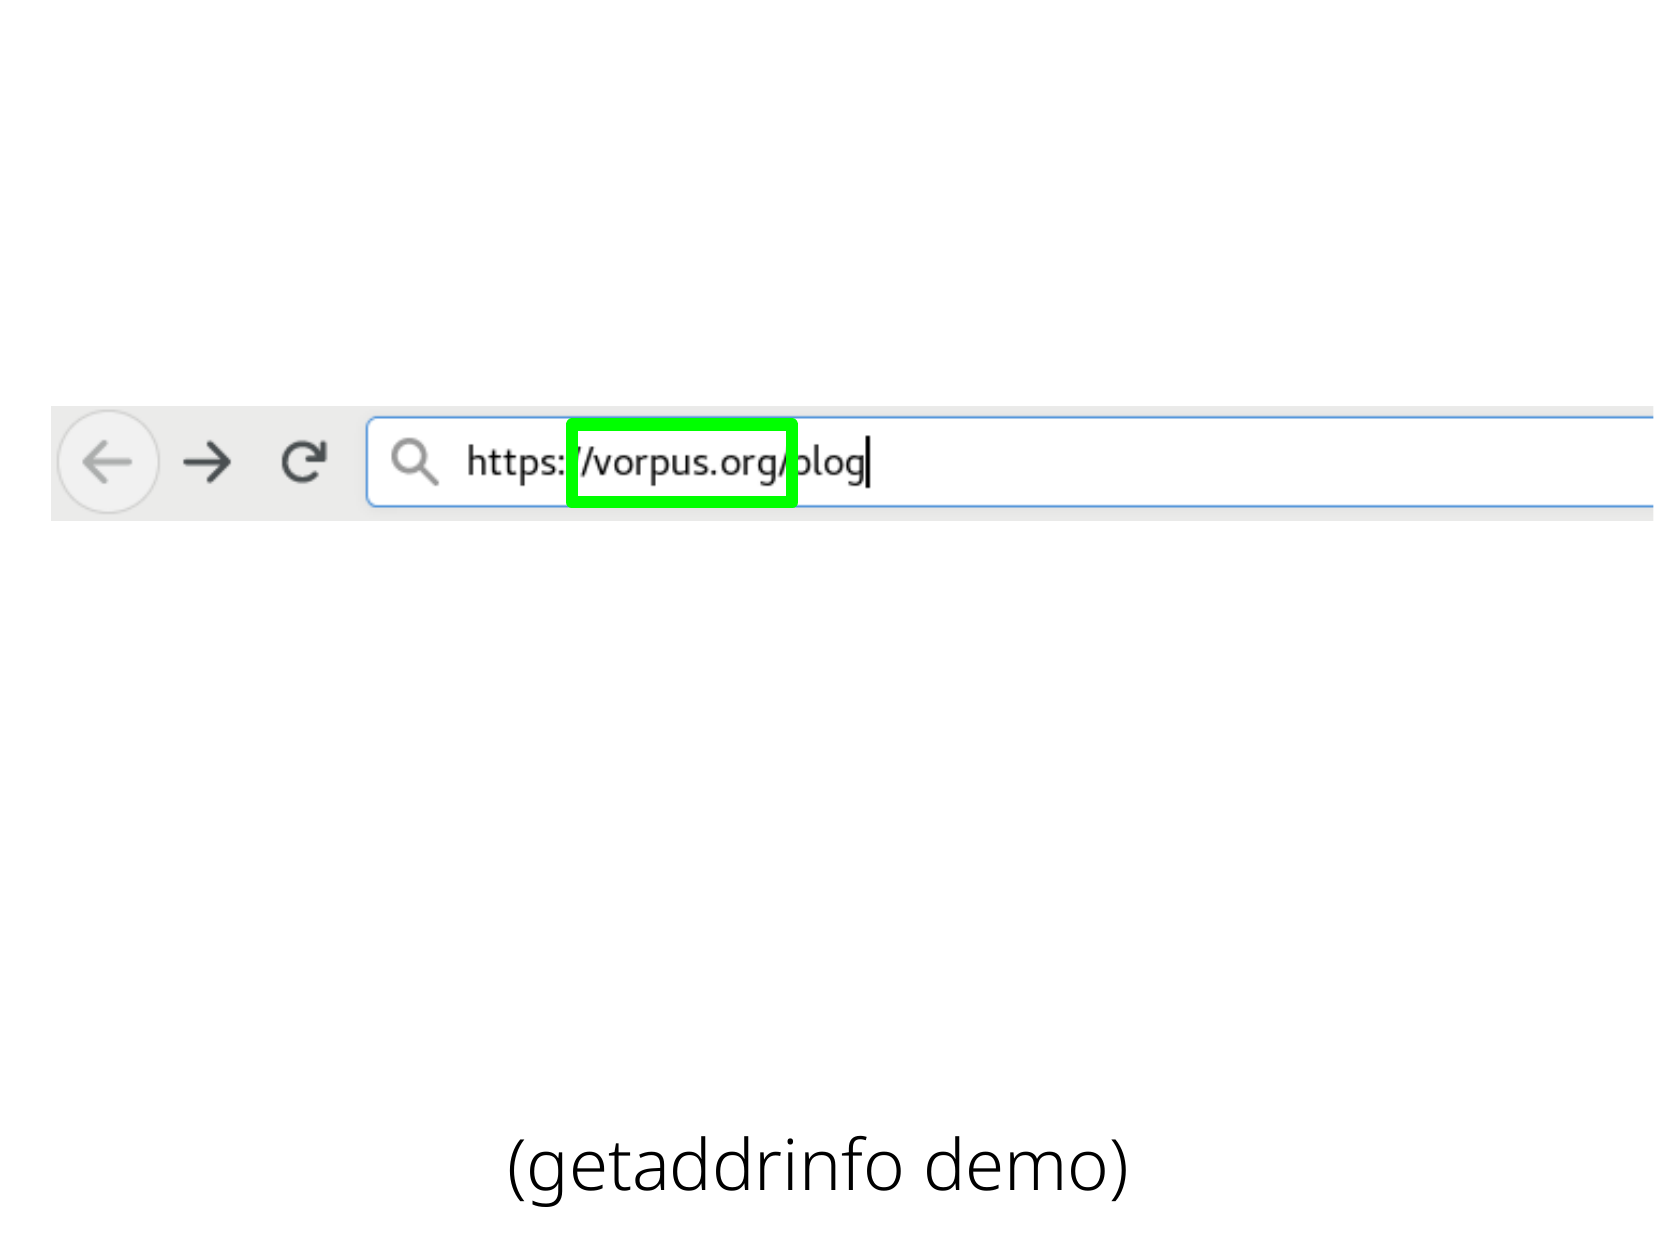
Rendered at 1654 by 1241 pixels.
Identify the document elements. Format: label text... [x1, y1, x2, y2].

picture [51, 406, 1654, 521]
text_box (getaddrinfo demo) [144, 1107, 1493, 1225]
